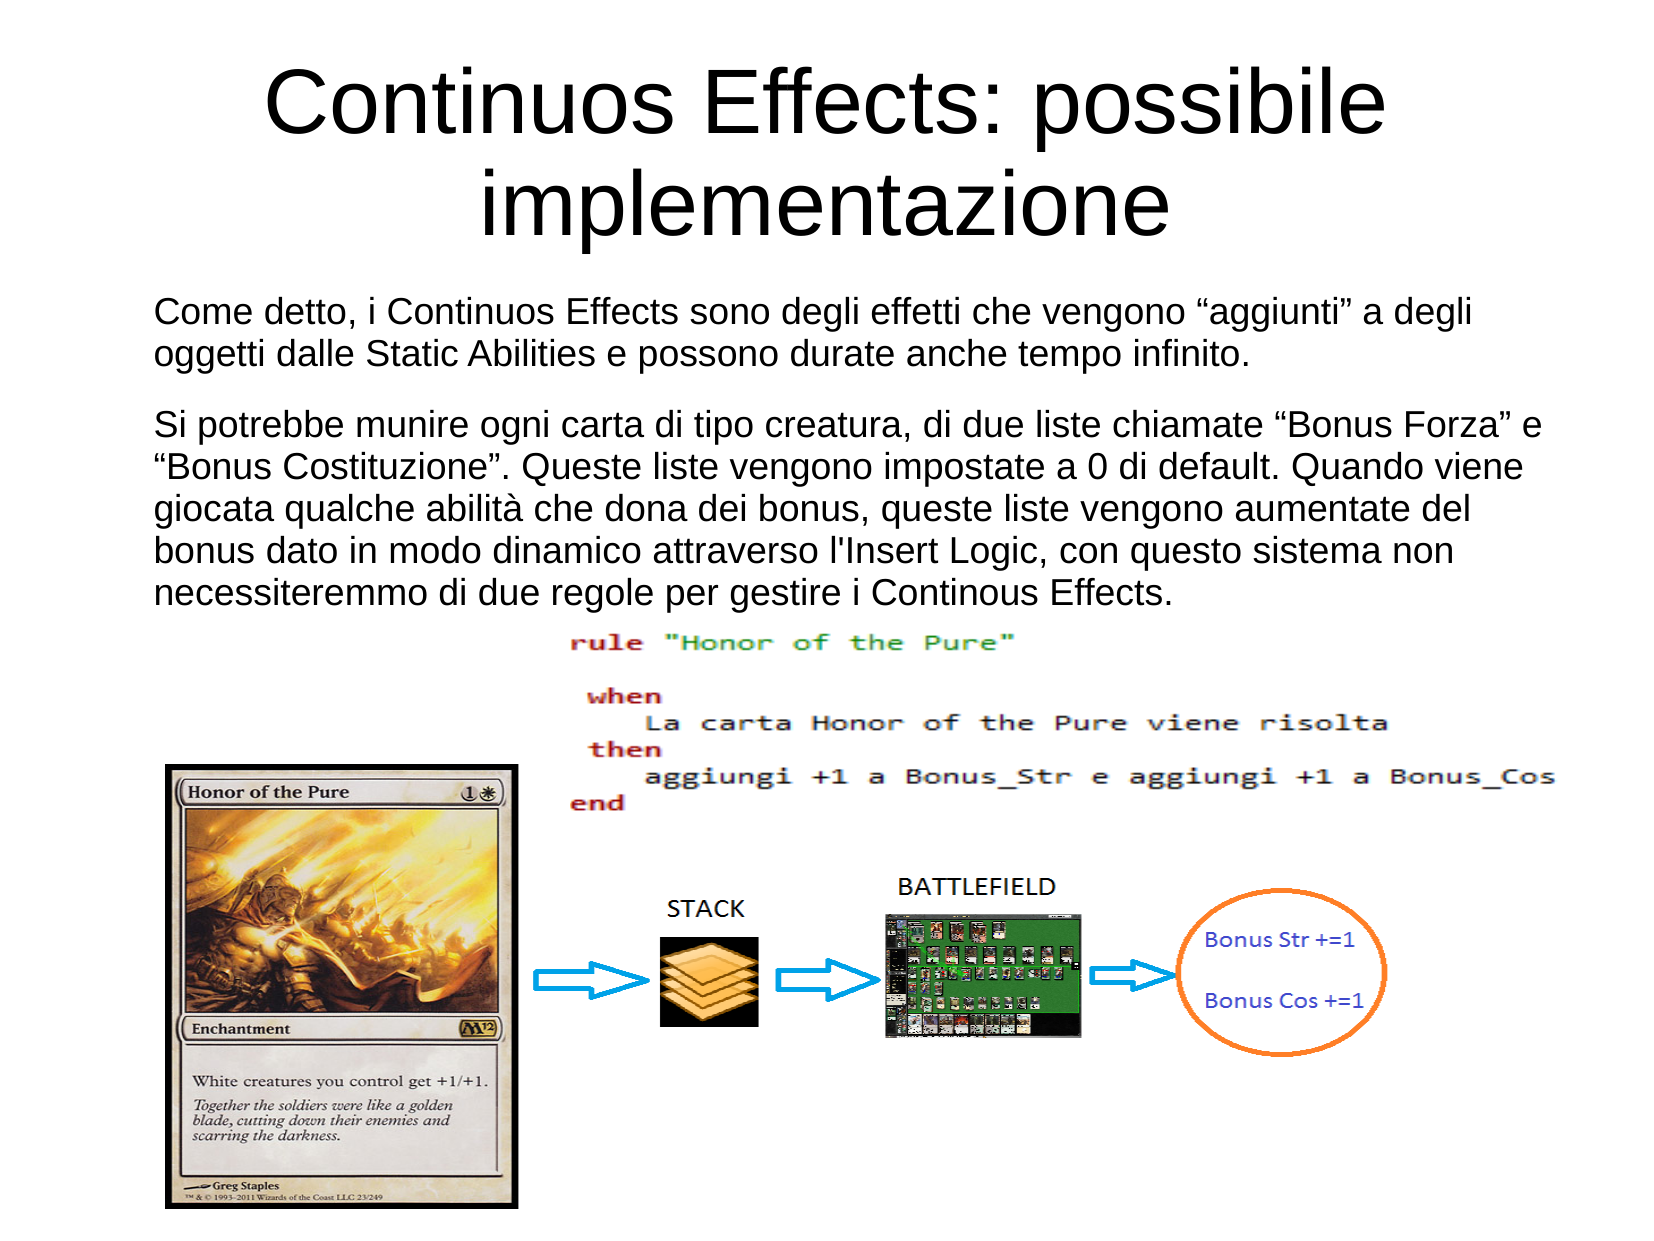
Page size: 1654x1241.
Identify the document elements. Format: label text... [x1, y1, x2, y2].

picture [165, 629, 1571, 1216]
title Continuos Effects: possibile implementazione [82, 49, 1571, 257]
list Come detto, i Continuos Effects sono degli effetti che vengono “aggiunti” a degli oggetti dalle Static Abilities e possono durate anche tempo infinito. Si potrebbe munire ogni carta di tipo creatura, di due liste chiamate “Bonus Forza” e “Bonus Costituzione”. Queste liste vengono impostate a 0 di default. Quando viene giocata qualche abilità che dona dei bonus, queste liste vengono aumentate del bonus dato in modo dinamico attraverso l'Insert Logic, con questo sistema non necessiteremmo di due regole per gestire i Continous Effects. [82, 290, 1571, 1010]
